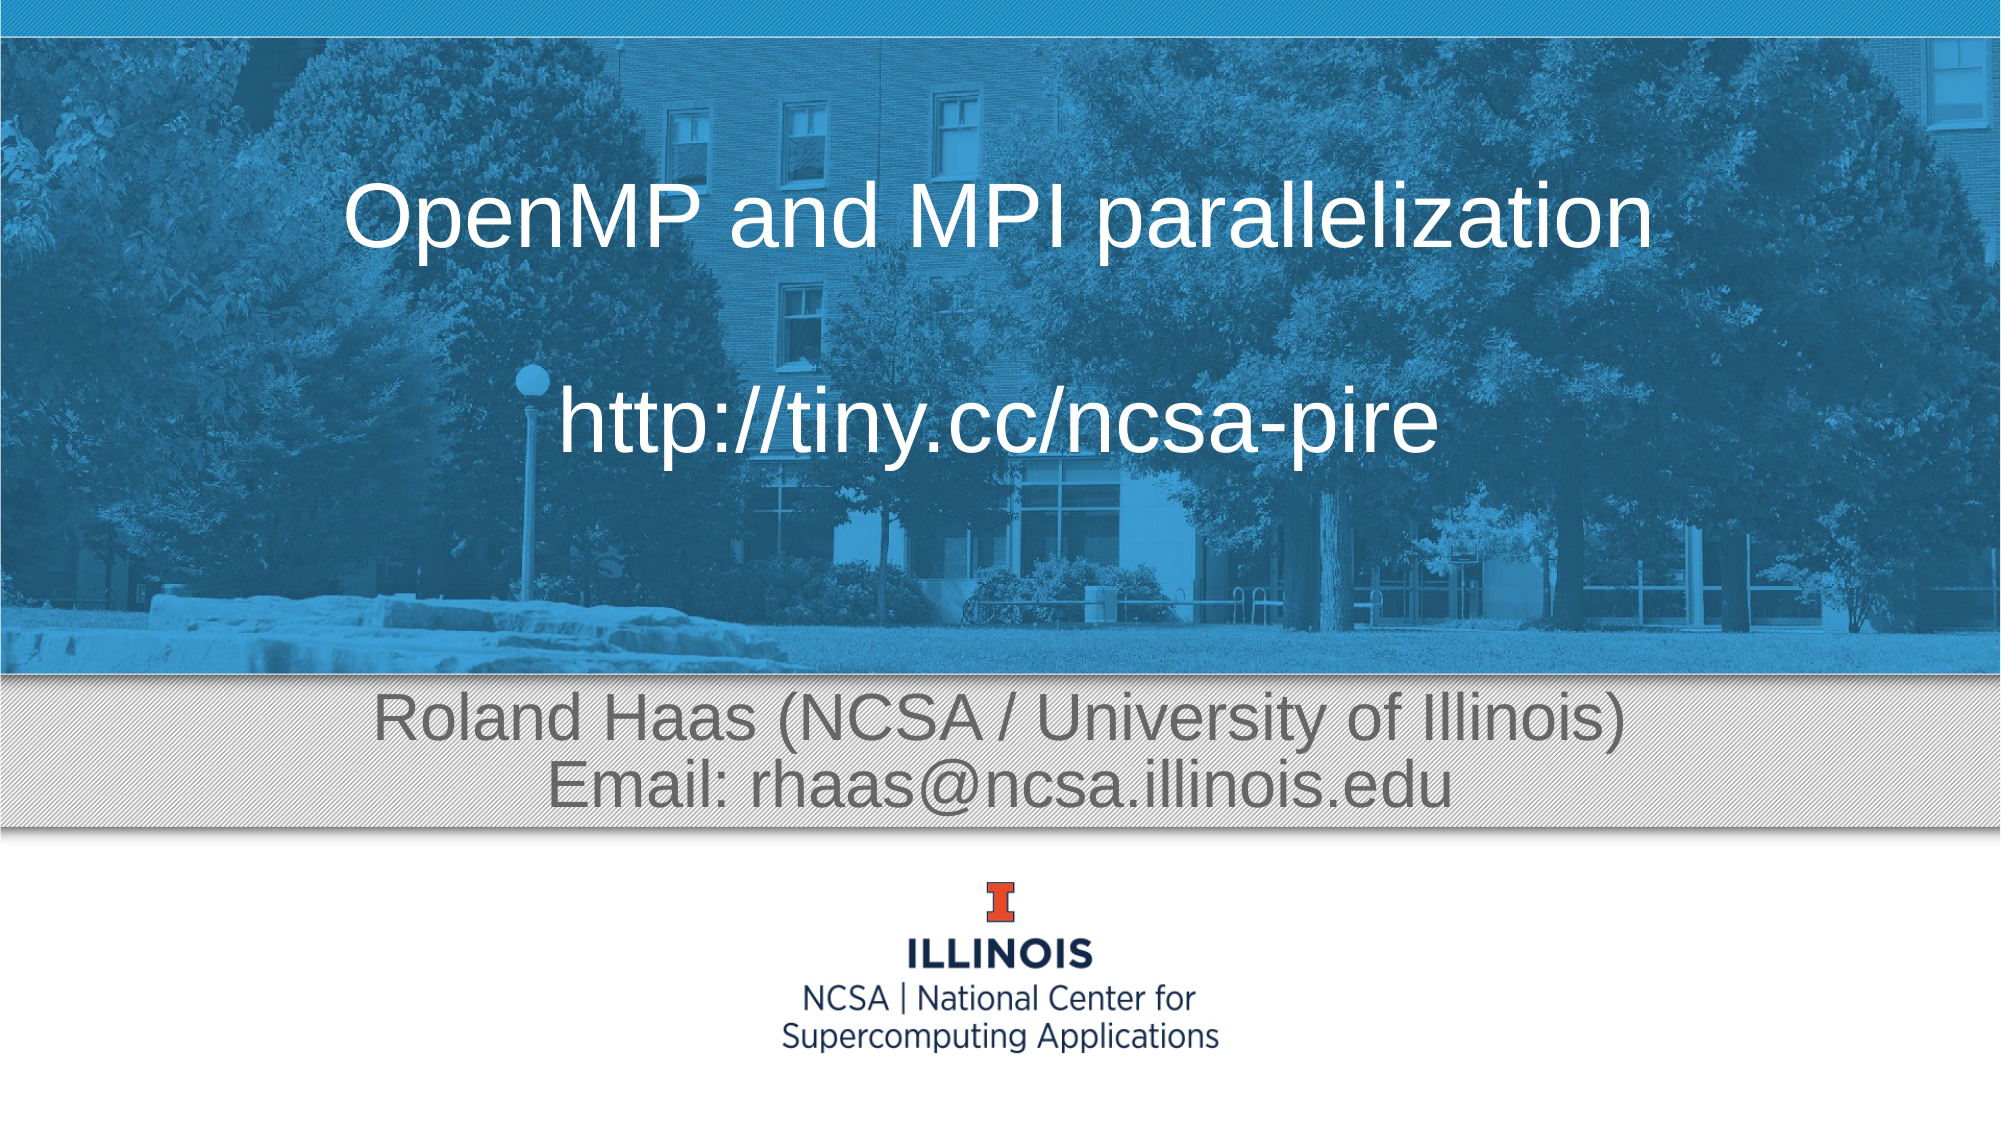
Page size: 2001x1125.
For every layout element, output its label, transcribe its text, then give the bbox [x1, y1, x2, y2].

subtitle Roland Haas (NCSA / University of Illinois) Email: rhaas@ncsa.illinois.edu [106, 686, 1895, 822]
title OpenMP and MPI parallelization http://tiny.cc/ncsa-pire [100, 164, 1900, 472]
picture [0, 0, 2001, 1123]
